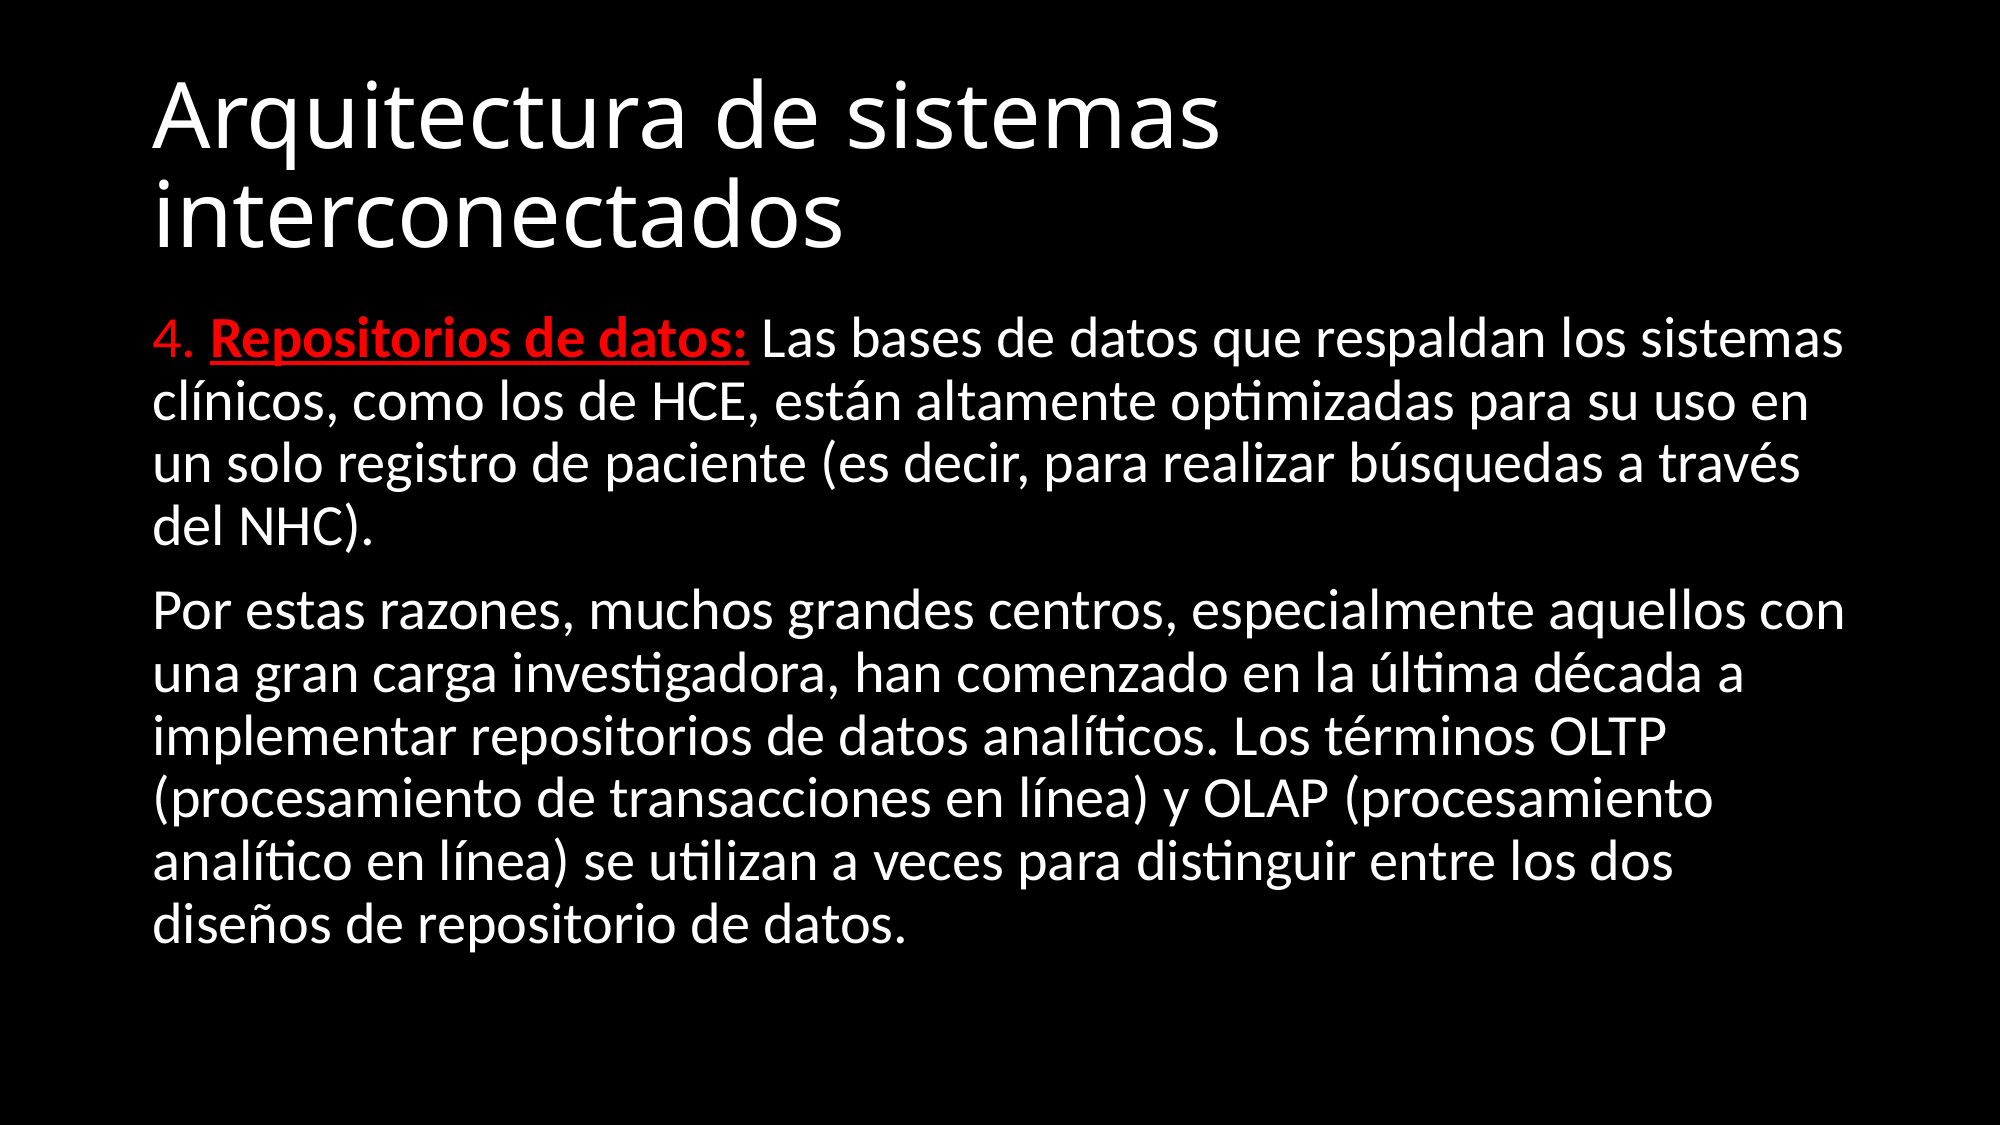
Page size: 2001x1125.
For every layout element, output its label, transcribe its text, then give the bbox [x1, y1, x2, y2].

title Arquitectura de sistemas interconectados [137, 59, 1863, 278]
list 4. Repositorios de datos: Las bases de datos que respaldan los sistemas clínicos, como los de HCE, están altamente optimizadas para su uso en un solo registro de paciente (es decir, para realizar búsquedas a través del NHC). Por estas razones, muchos grandes centros, especialmente aquellos con una gran carga investigadora, han comenzado en la última década a implementar repositorios de datos analíticos. Los términos OLTP (procesamiento de transacciones en línea) y OLAP (procesamiento analítico en línea) se utilizan a veces para distinguir entre los dos diseños de repositorio de datos. [137, 299, 1863, 1014]
